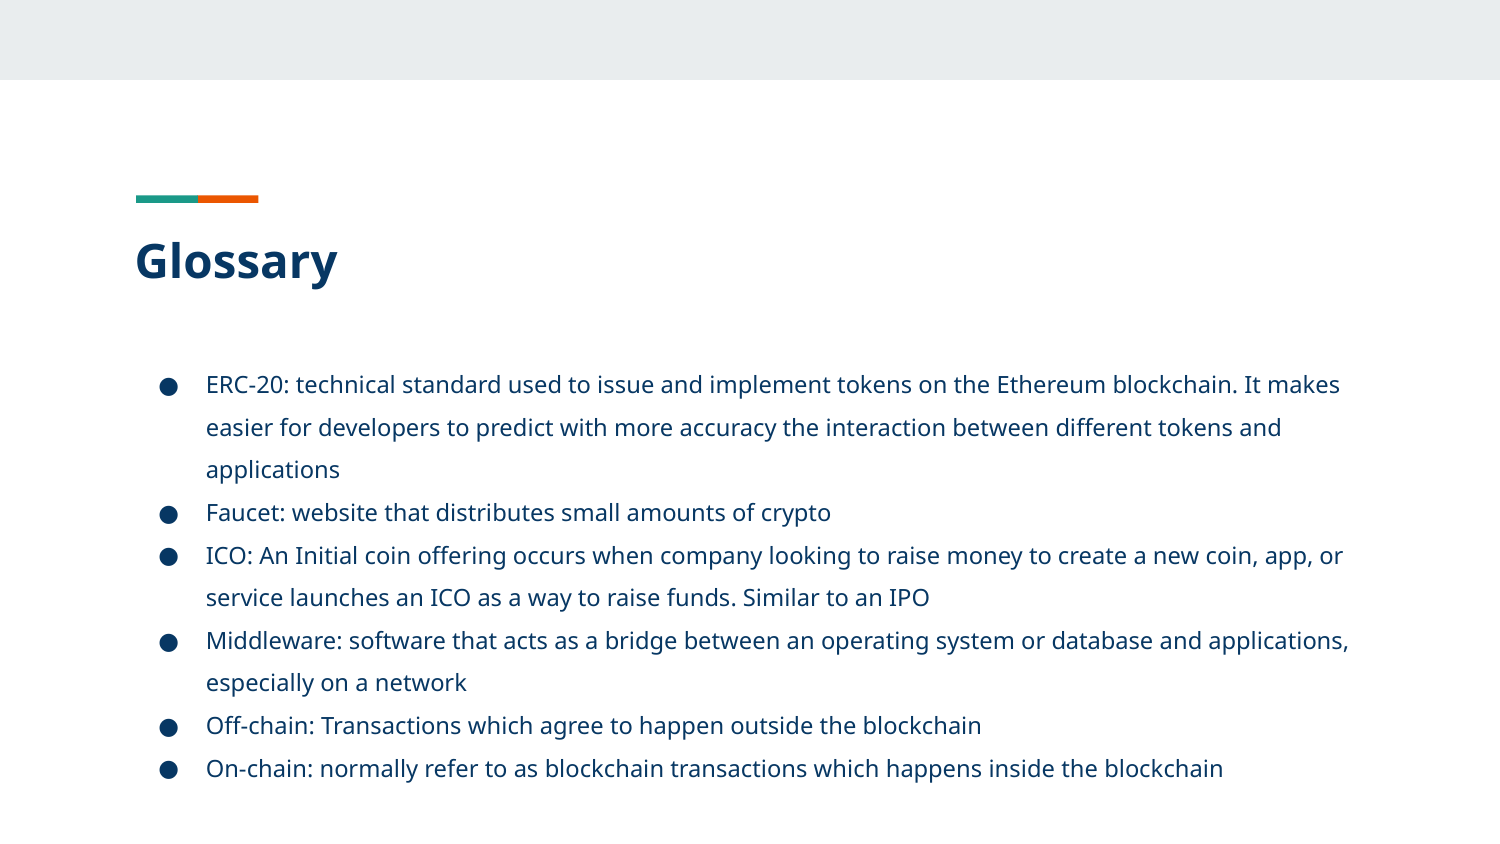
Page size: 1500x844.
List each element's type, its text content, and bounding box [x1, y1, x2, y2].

list ERC-20: technical standard used to issue and implement tokens on the Ethereum blockchain. It makes easier for developers to predict with more accuracy the interaction between different tokens and applications Faucet: website that distributes small amounts of crypto ICO: An Initial coin offering occurs when company looking to raise money to create a new coin, app, or service launches an ICO as a way to raise funds. Similar to an IPO Middleware: software that acts as a bridge between an operating system or database and applications, especially on a network Off-chain: Transactions which agree to happen outside the blockchain On-chain: normally refer to as blockchain transactions which happens inside the blockchain [119, 341, 1381, 802]
title Glossary [119, 216, 1381, 305]
